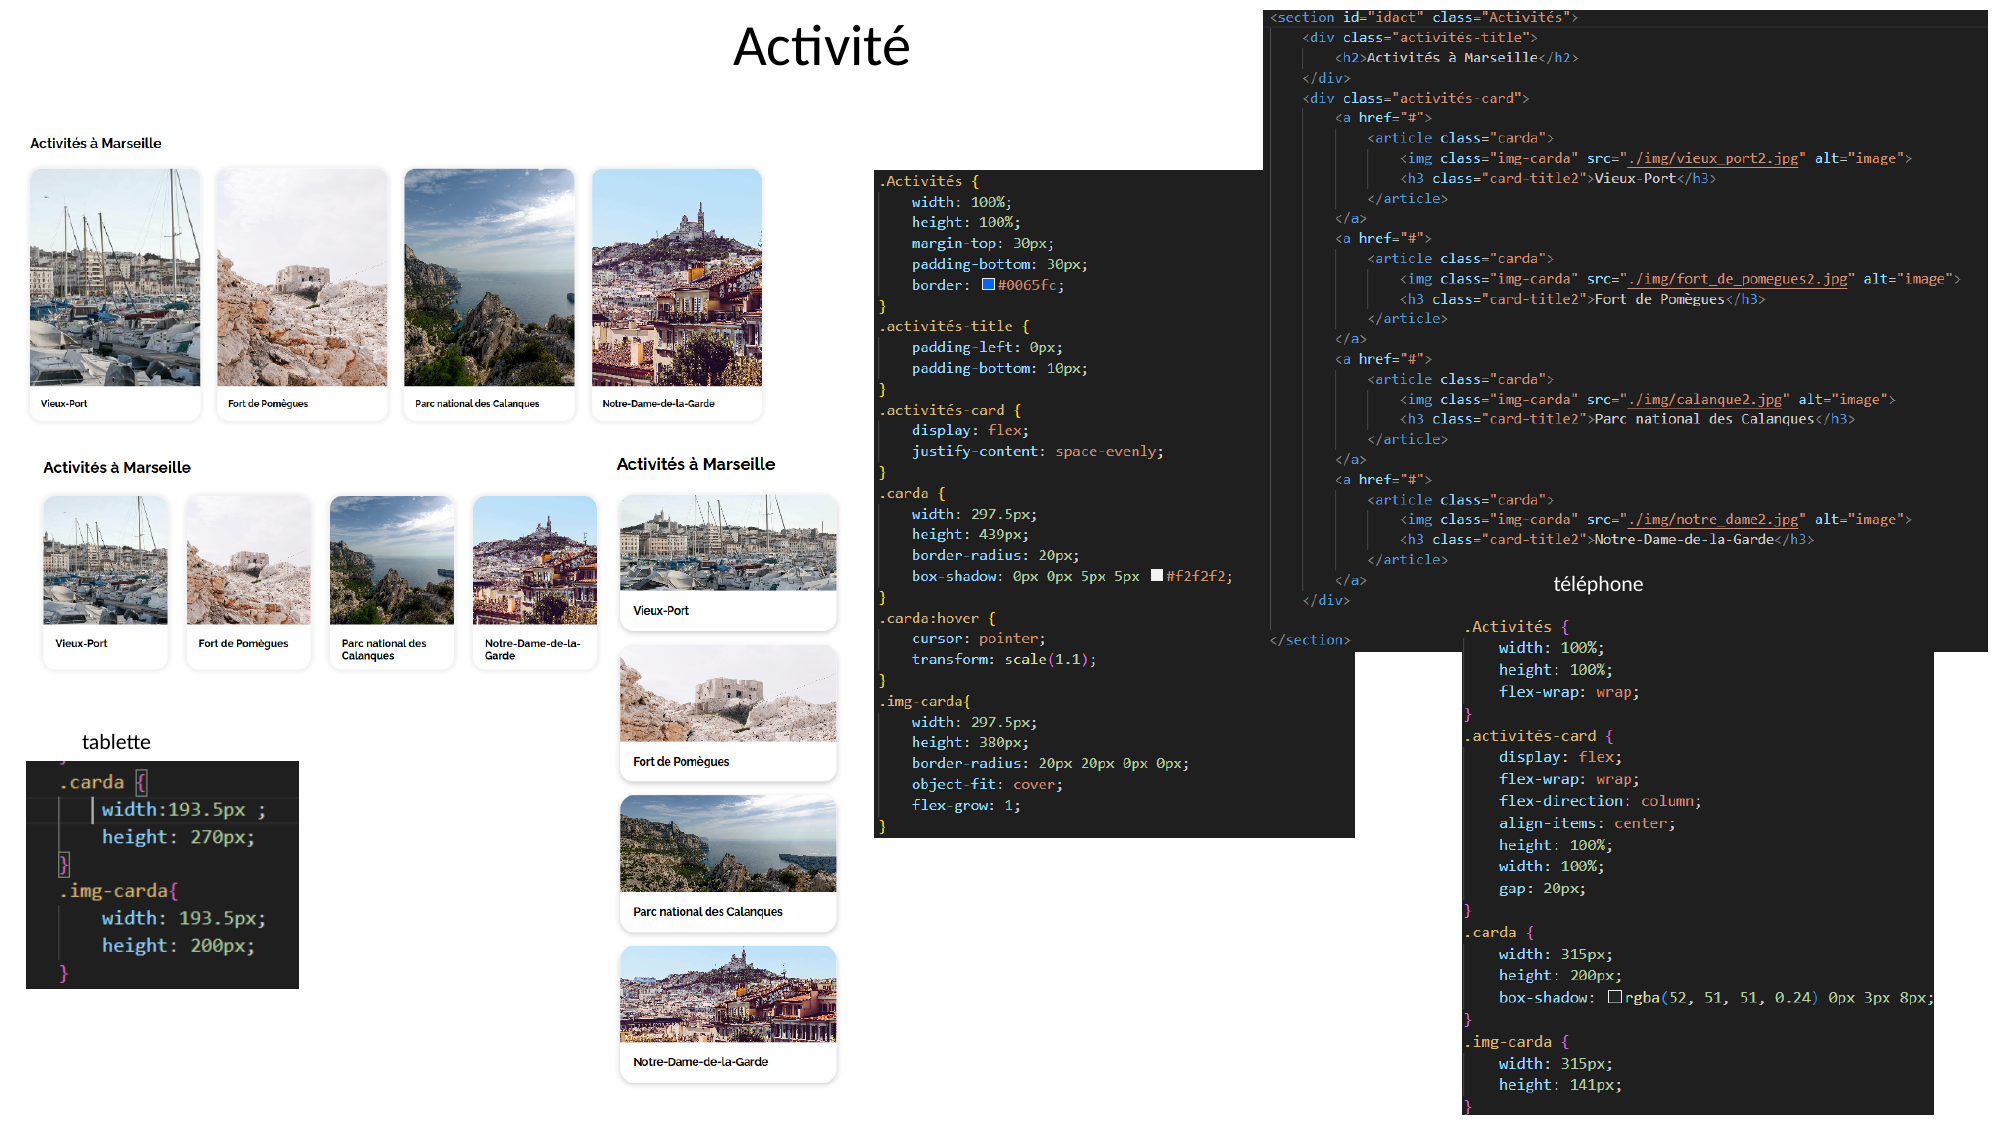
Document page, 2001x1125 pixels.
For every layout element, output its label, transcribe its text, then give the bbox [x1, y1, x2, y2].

text_box Activité [718, 0, 1678, 86]
picture [874, 10, 1988, 1115]
picture [26, 761, 299, 989]
text_box téléphone [1538, 562, 1713, 605]
picture [0, 128, 856, 1097]
text_box tablette [67, 719, 242, 762]
